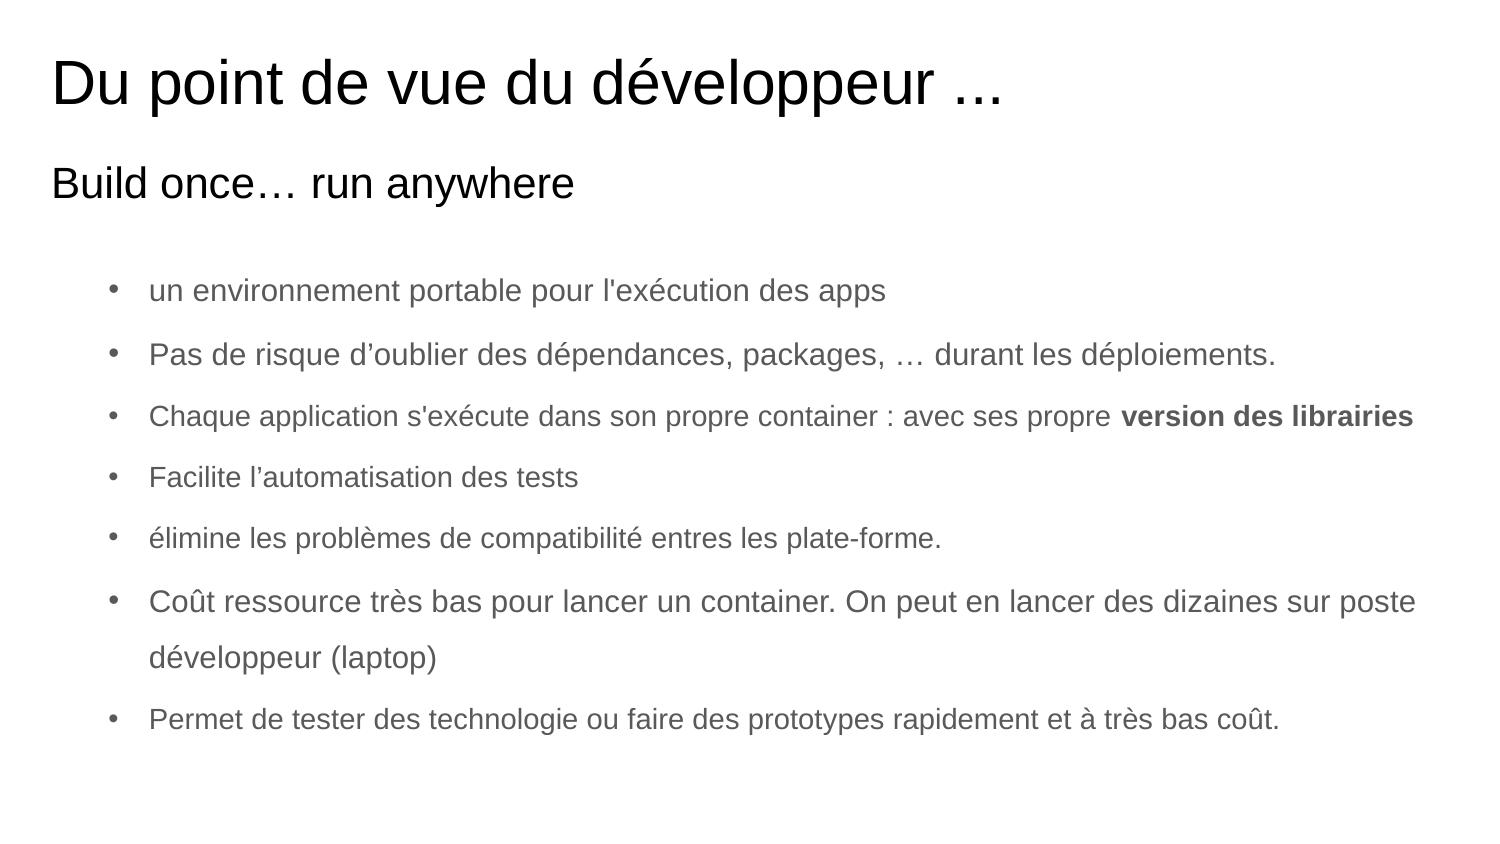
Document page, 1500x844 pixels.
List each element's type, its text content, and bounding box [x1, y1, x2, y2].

title Du point de vue du développeur ... [39, 34, 1458, 135]
list Build once… run anywhere un environnement portable pour l'exécution des apps Pas de risque d’oublier des dépendances, packages, … durant les déploiements. Chaque application s'exécute dans son propre container : avec ses propre version des librairies Facilite l’automatisation des tests élimine les problèmes de compatibilité entres les plate-forme. Coût ressource très bas pour lancer un container. On peut en lancer des dizaines sur poste développeur (laptop) Permet de tester des technologie ou faire des prototypes rapidement et à très bas coût. [39, 159, 1458, 795]
